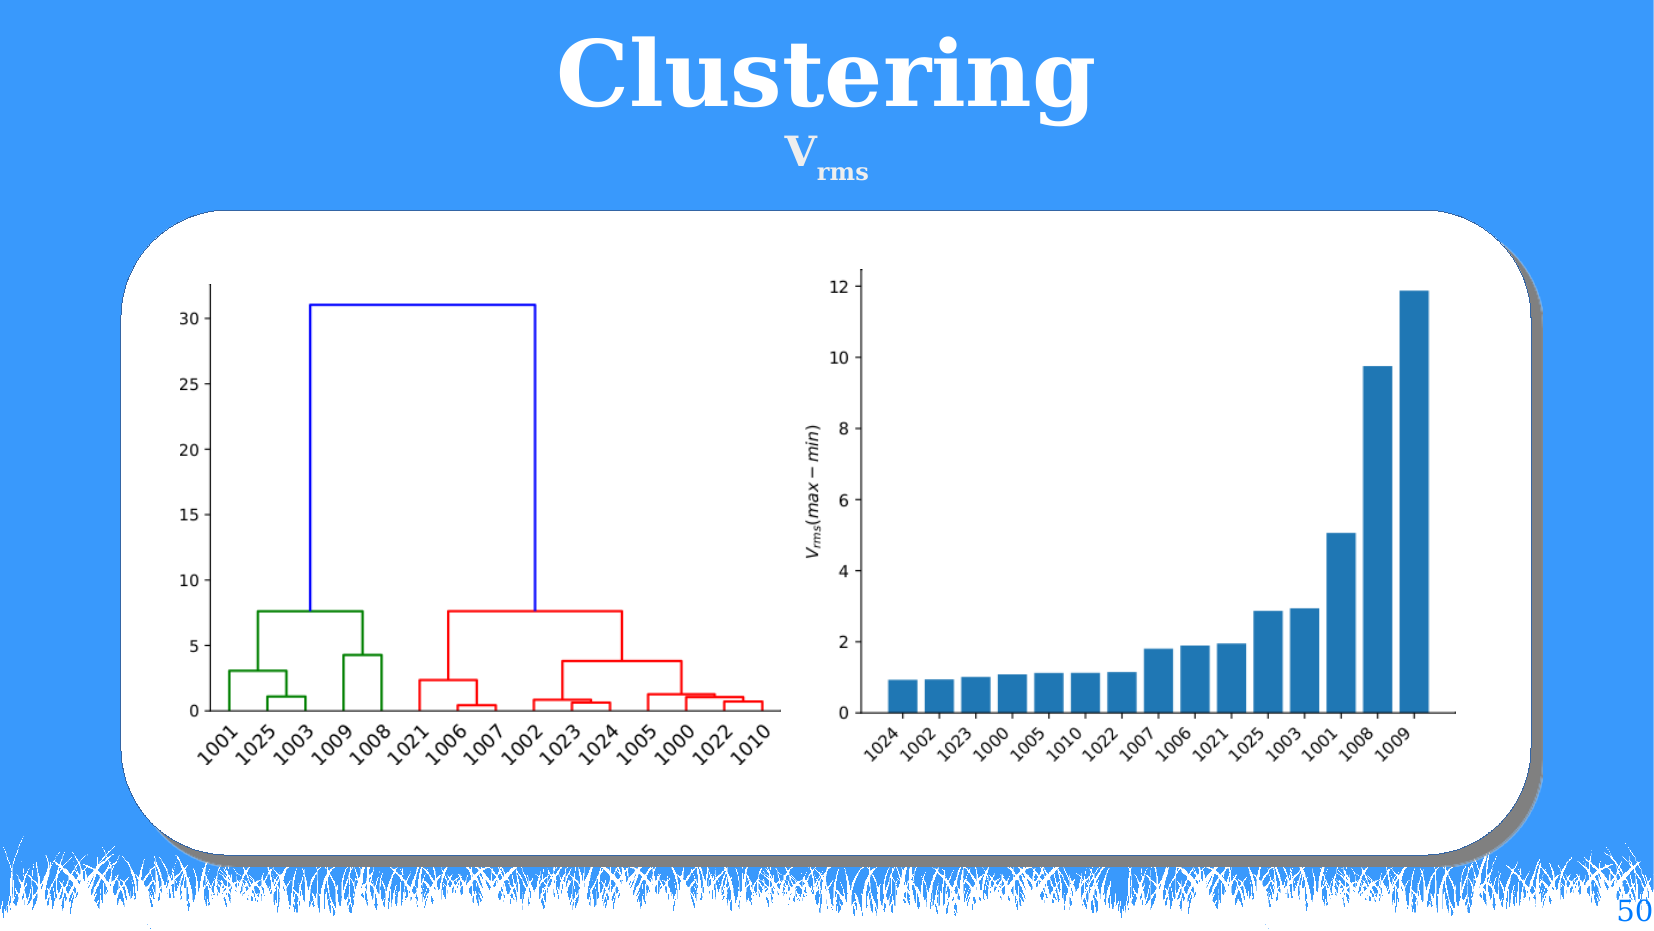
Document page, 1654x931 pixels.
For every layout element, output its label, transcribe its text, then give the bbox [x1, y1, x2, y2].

text_box [120, 210, 1532, 856]
title Clustering Vrms [82, 19, 1571, 187]
picture [0, 0, 1654, 931]
